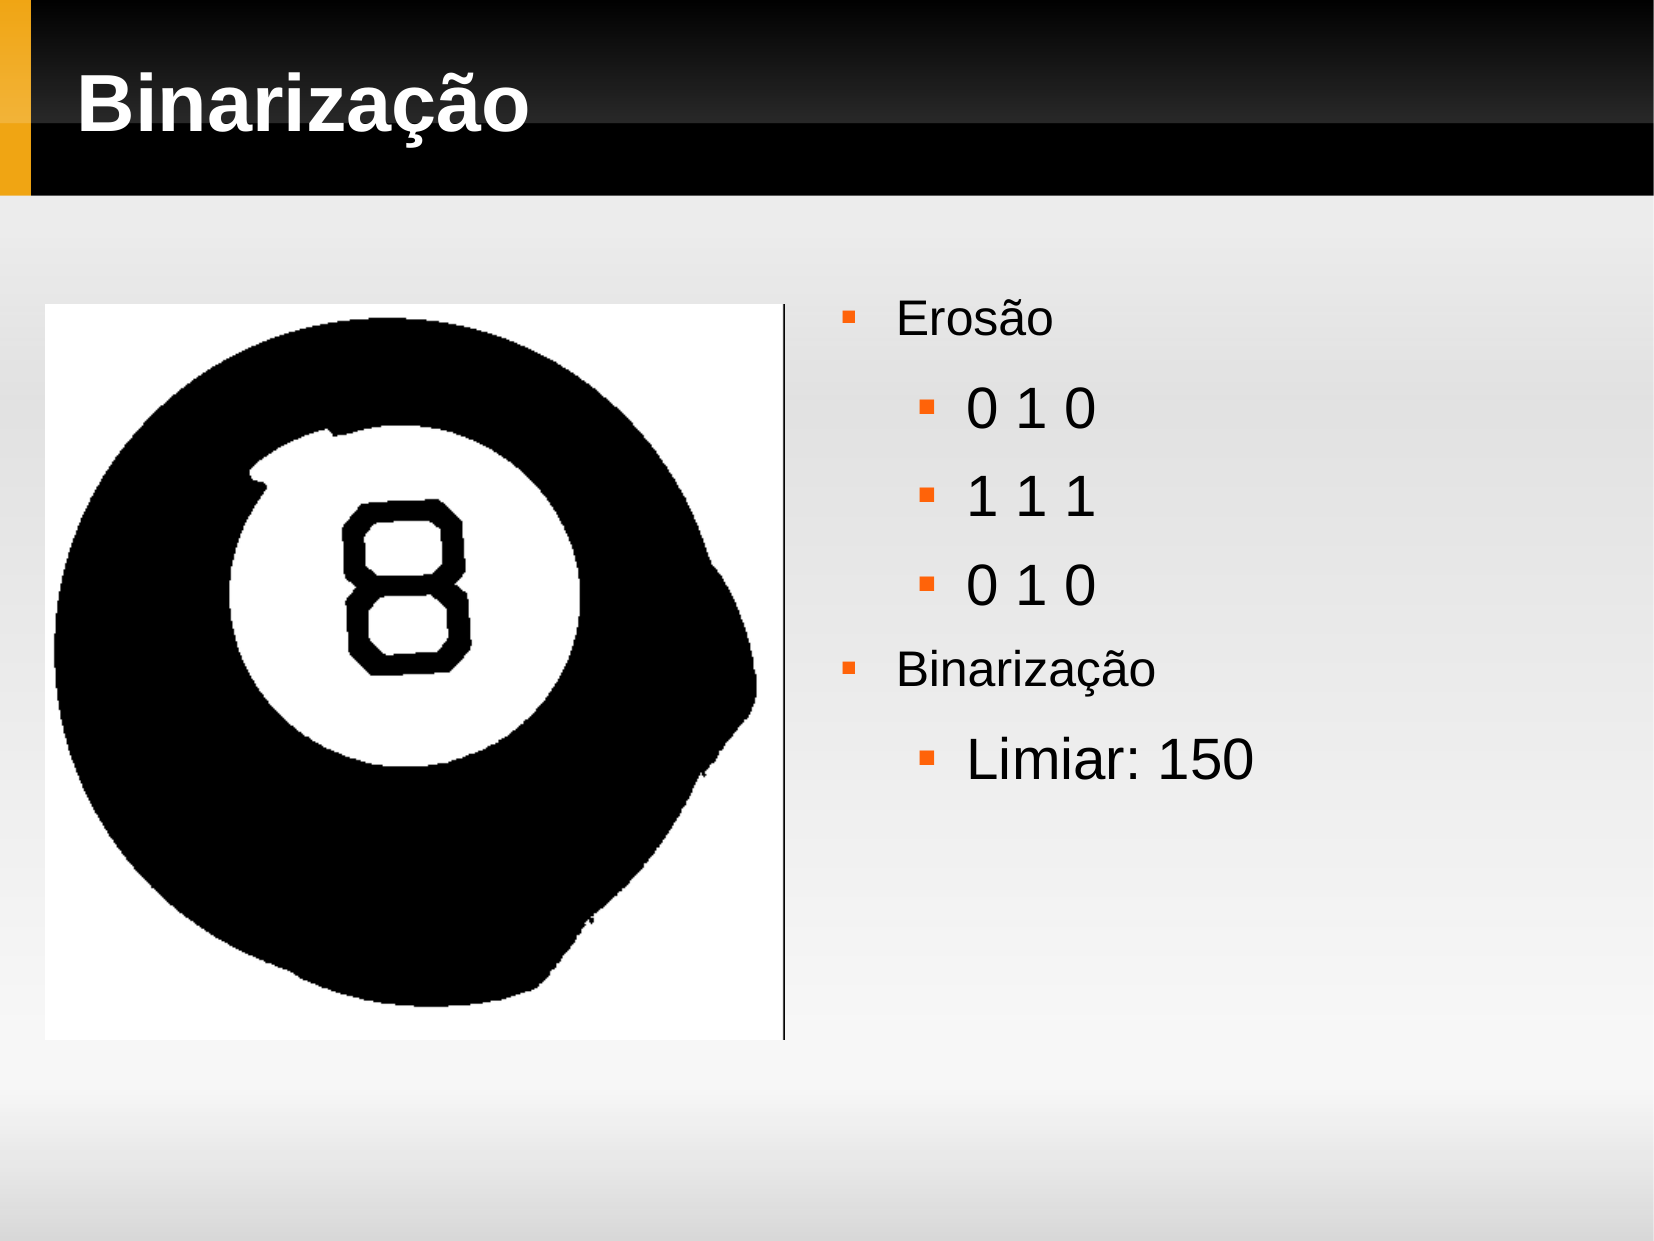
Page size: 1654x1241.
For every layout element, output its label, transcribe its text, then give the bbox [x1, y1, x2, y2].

list Erosão 0 1 0 1 1 1 0 1 0 Binarização Limiar: 150 [825, 290, 1571, 1109]
title Binarização [76, 0, 1565, 208]
picture [0, 0, 1654, 1241]
